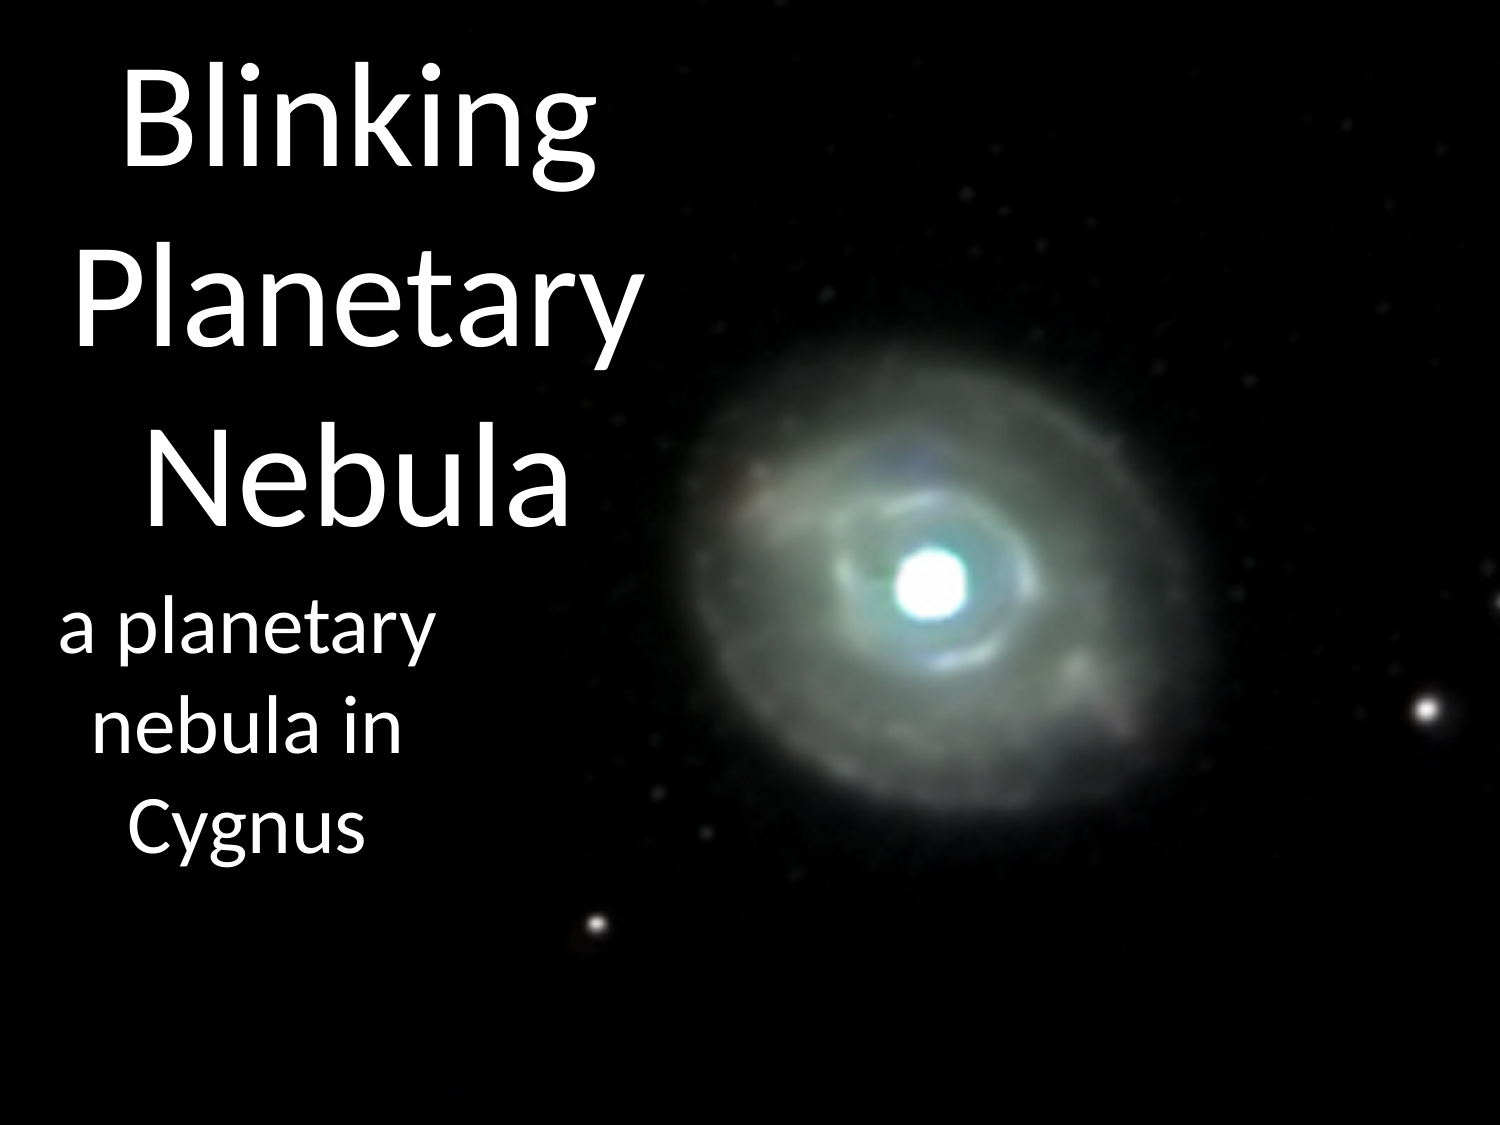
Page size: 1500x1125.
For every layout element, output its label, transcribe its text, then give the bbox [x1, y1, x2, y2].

text_box Blinking Planetary Nebula [4, 9, 713, 570]
text_box a planetary nebula in Cygnus [4, 562, 491, 881]
picture [321, 0, 1500, 1125]
